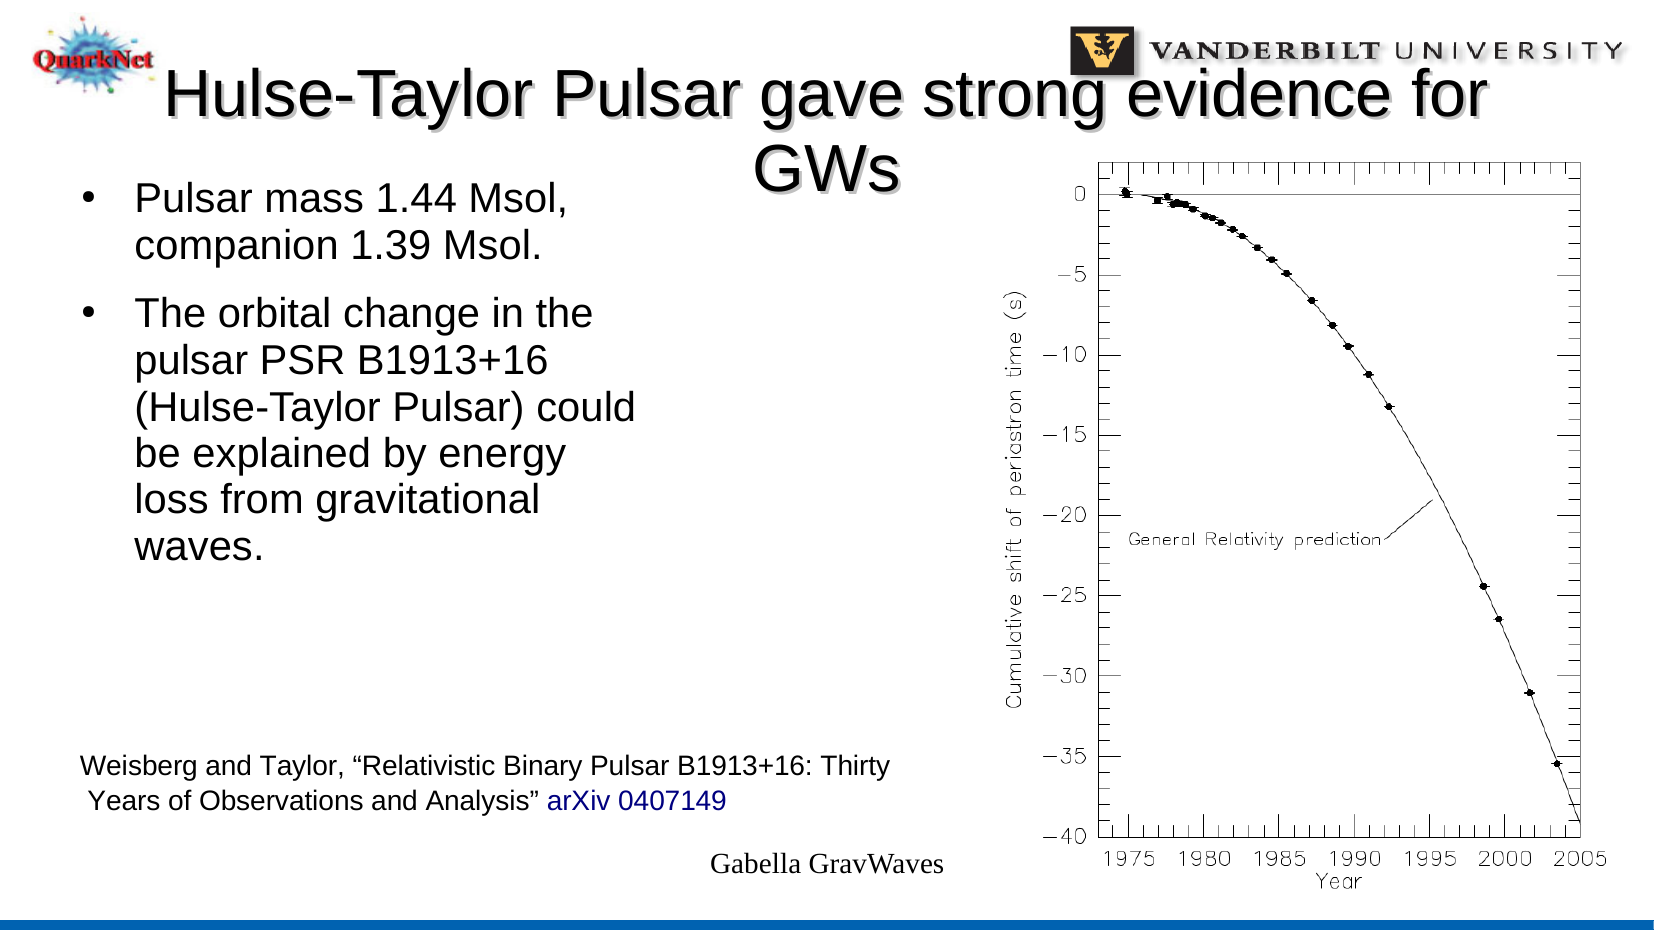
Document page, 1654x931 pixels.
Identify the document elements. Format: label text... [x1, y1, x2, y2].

picture [1067, 23, 1638, 86]
text_box Weisberg and Taylor, “Relativistic Binary Pulsar B1913+16: Thirty Years of Observations and Analysis” arXiv 0407149 [64, 738, 919, 824]
picture [19, 12, 166, 102]
title Hulse-Taylor Pulsar gave strong evidence for GWs [82, 56, 1571, 206]
picture [981, 144, 1634, 895]
list Pulsar mass 1.44 Msol, companion 1.39 Msol. The orbital change in the pulsar PSR B1913+16 (Hulse-Taylor Pulsar) could be explained by energy loss from gravitational waves. [63, 175, 640, 570]
